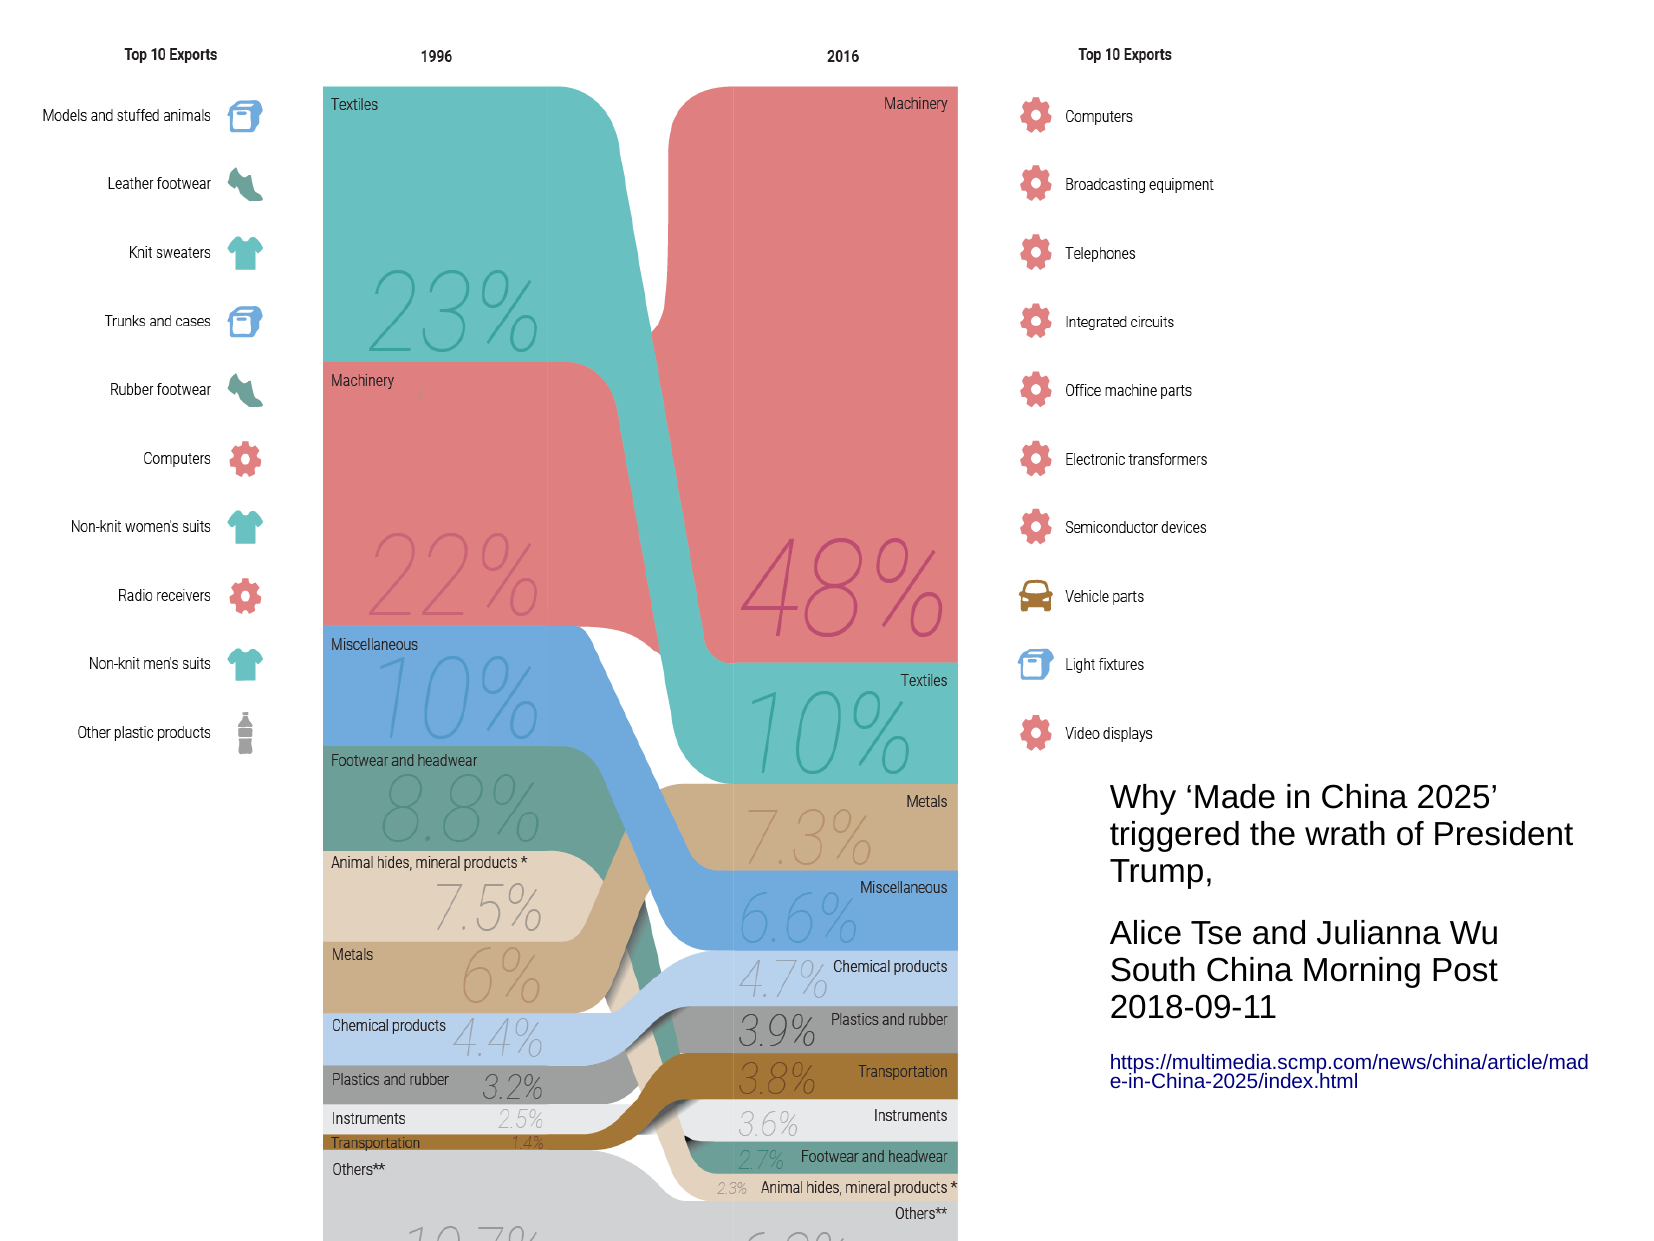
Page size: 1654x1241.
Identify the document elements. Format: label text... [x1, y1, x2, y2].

picture [15, 0, 1237, 1241]
text_box Why ‘Made in China 2025’ triggered the wrath of President Trump, Alice Tse and Julianna Wu South China Morning Post 2018-09-11 https://multimedia.scmp.com/news/china/article/made-in-China-2025/index.html [1095, 771, 1606, 1231]
